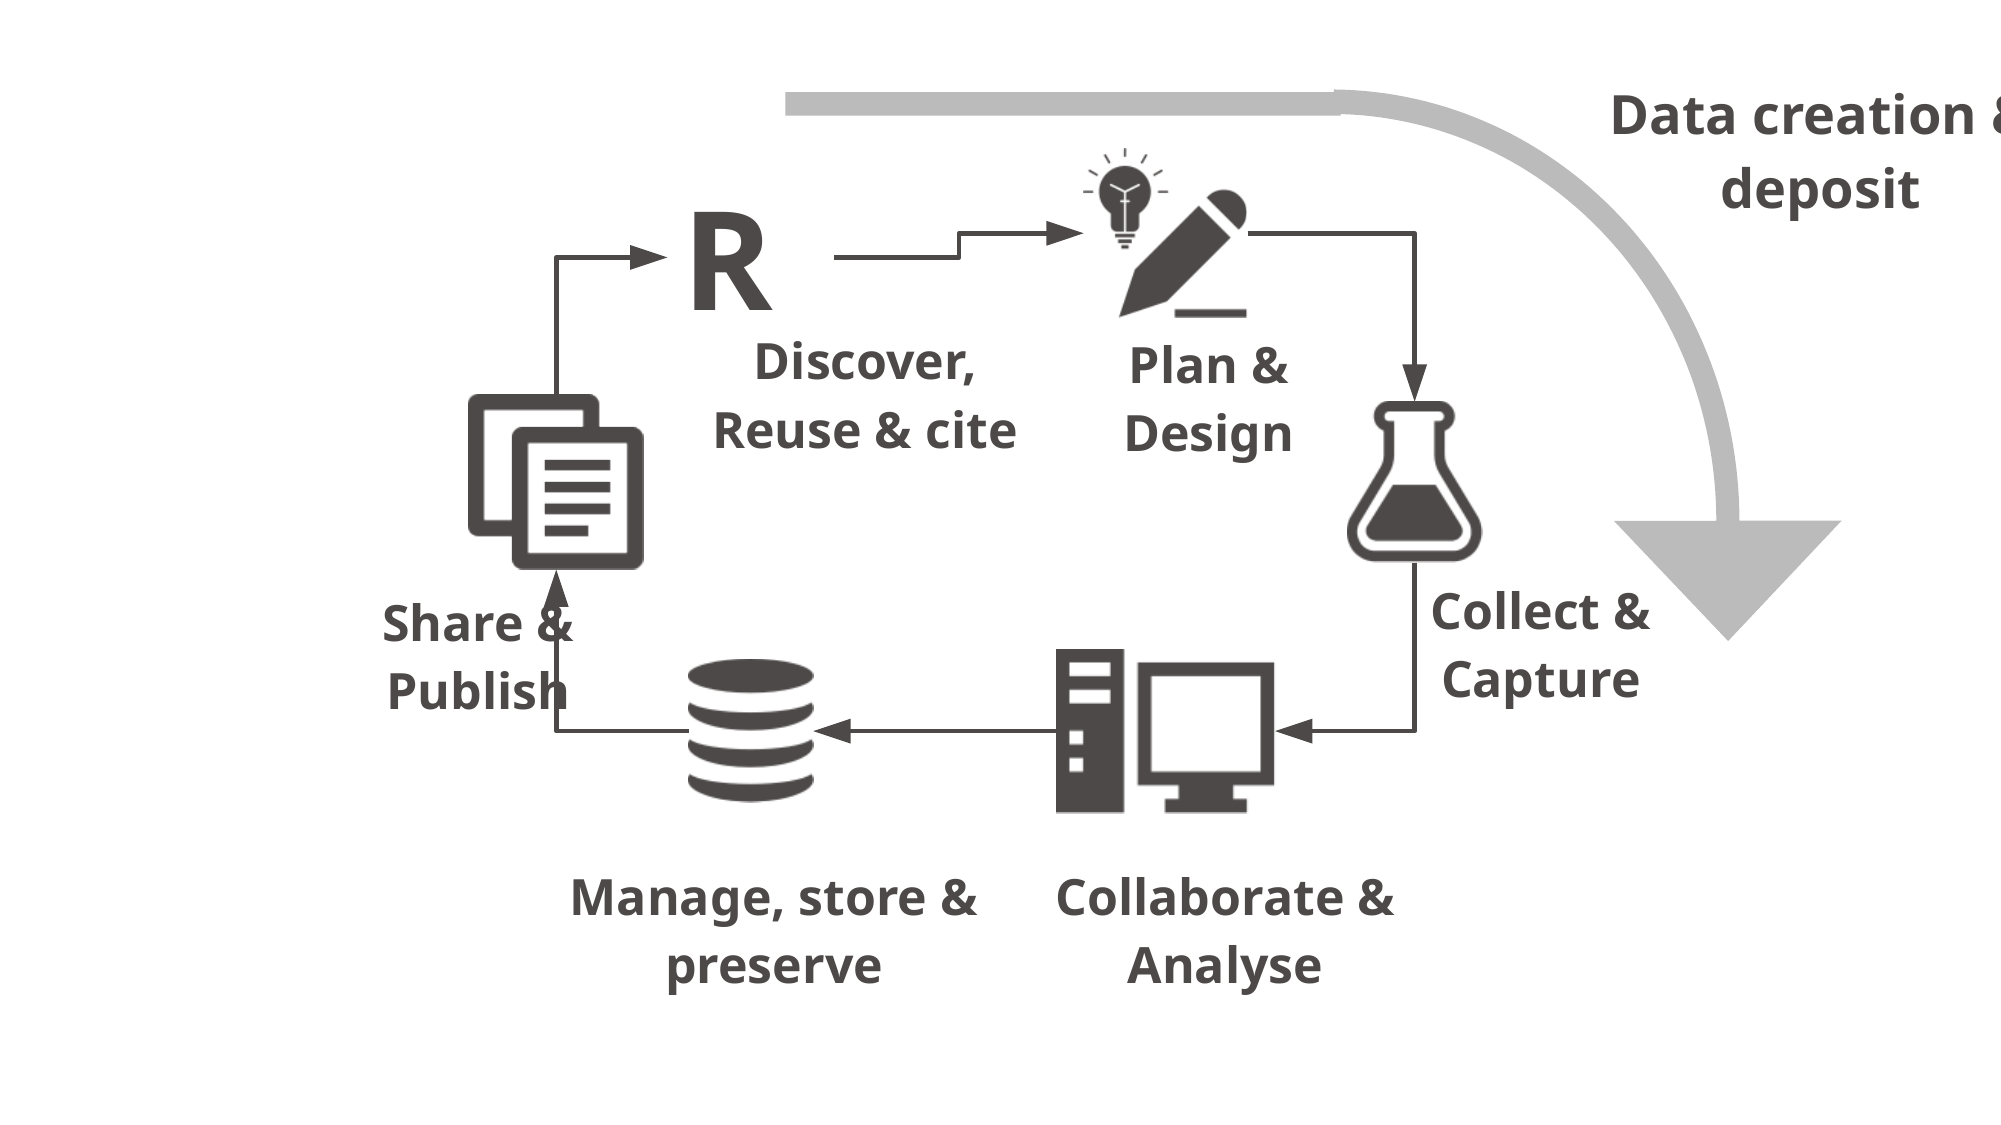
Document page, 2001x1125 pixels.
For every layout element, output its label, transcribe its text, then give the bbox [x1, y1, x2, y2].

text_box [785, 89, 1842, 642]
text_box Discover, Reuse & cite [697, 318, 993, 434]
text_box Share & Publish [367, 580, 554, 696]
text_box Data creation & deposit [1594, 68, 1991, 193]
picture [1347, 401, 1483, 563]
text_box Manage, store & preserve [555, 854, 941, 970]
picture [468, 394, 644, 570]
picture [1056, 649, 1276, 814]
text_box R [667, 156, 835, 311]
picture [1083, 148, 1248, 318]
text_box Collect & Capture [1417, 568, 1639, 684]
text_box Plan & Design [1108, 322, 1288, 438]
text_box Collaborate & Analyse [1040, 854, 1546, 970]
text_box Share & Publish [559, 607, 568, 696]
picture [688, 659, 814, 803]
